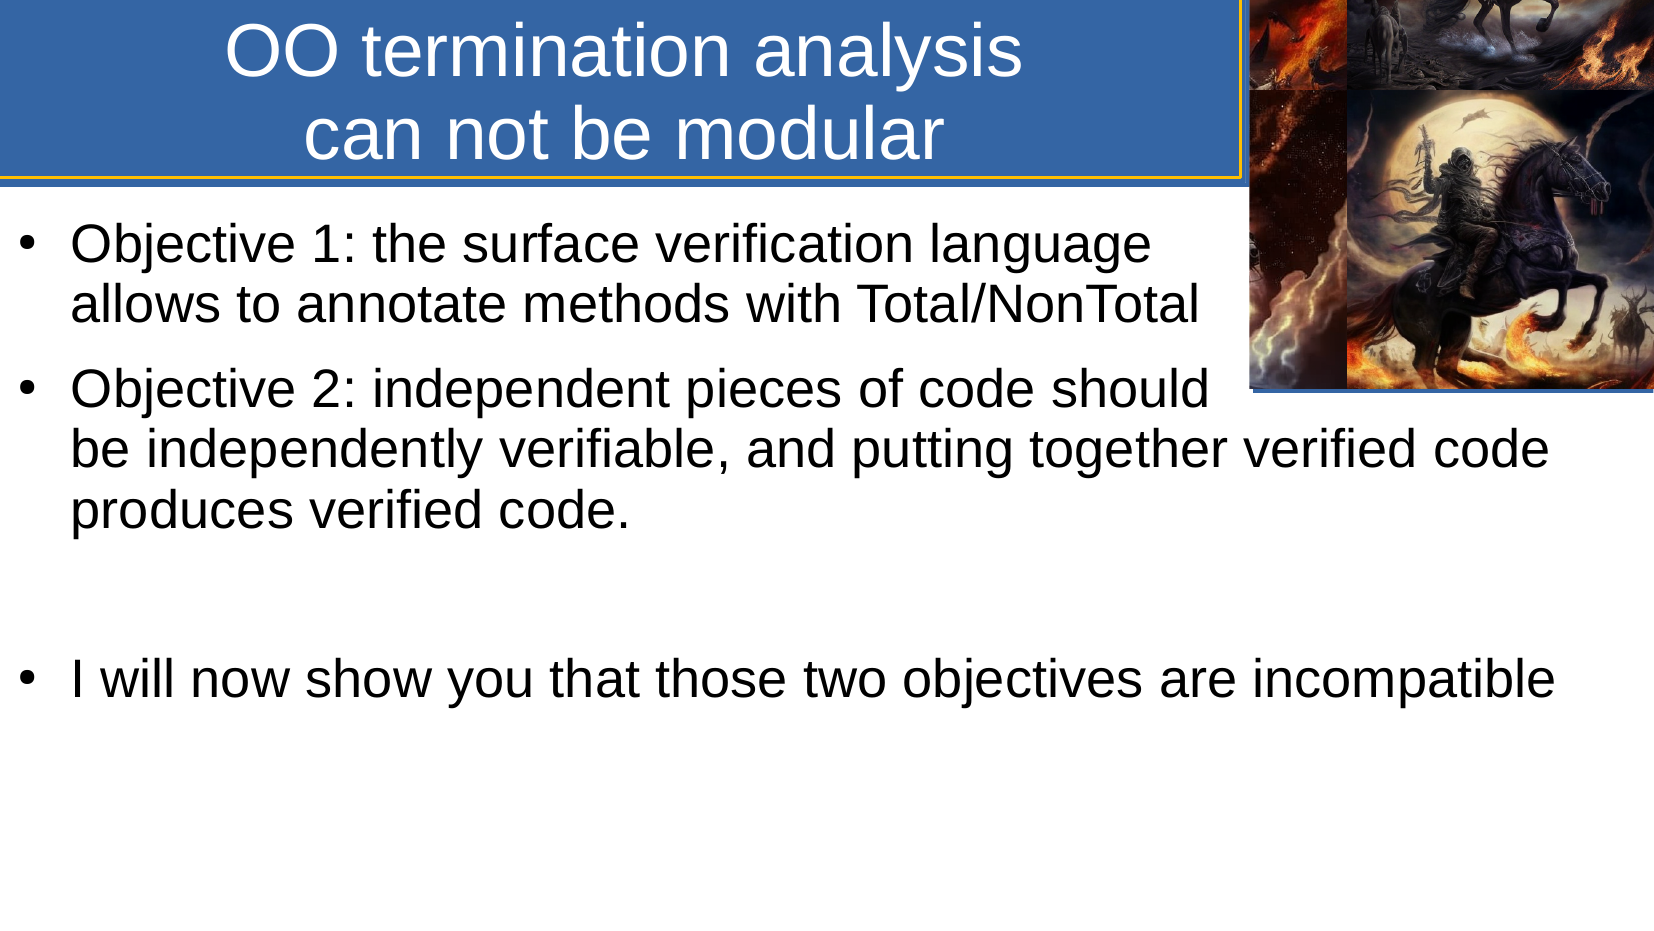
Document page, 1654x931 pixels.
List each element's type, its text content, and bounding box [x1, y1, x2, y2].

title OO termination analysis can not be modular [43, 7, 1206, 176]
picture [1249, 0, 1654, 389]
list Objective 1: the surface verification language allows to annotate methods with Total/NonTotal Objective 2: independent pieces of code should be independently verifiable, and putting together verified code produces verified code. I will now show you that those two objectives are incompatible [0, 213, 1651, 919]
